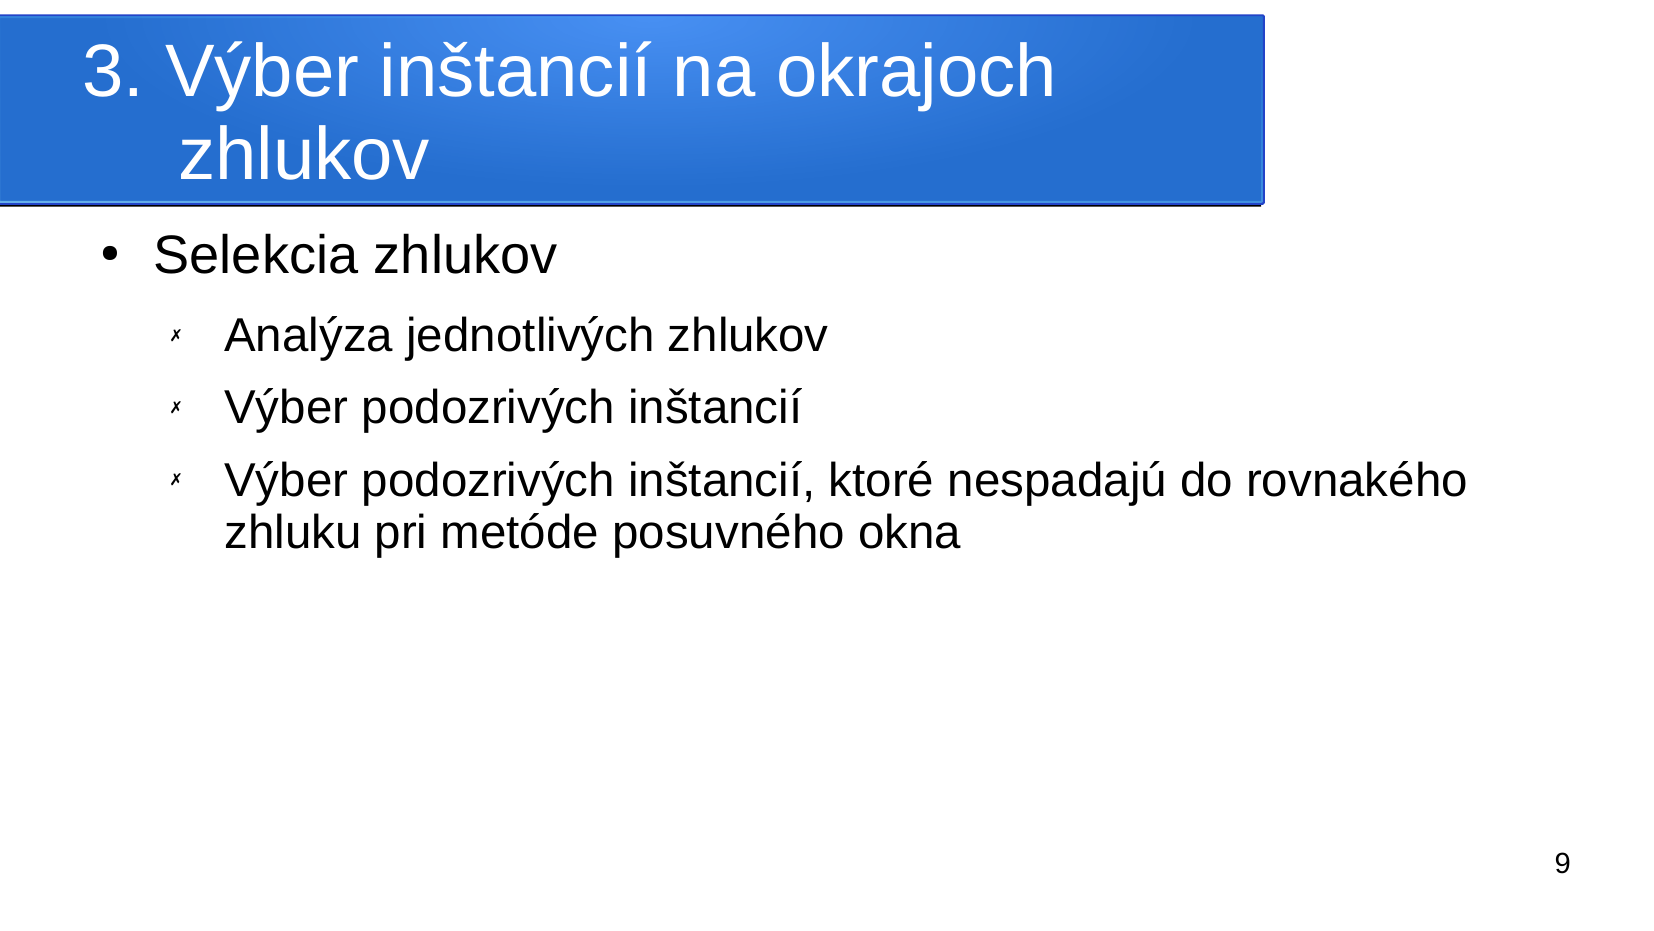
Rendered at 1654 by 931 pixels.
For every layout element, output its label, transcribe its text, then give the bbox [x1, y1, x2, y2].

list Selekcia zhlukov Analýza jednotlivých zhlukov Výber podozrivých inštancií Výber podozrivých inštancií, ktoré nespadajú do rovnakého zhluku pri metóde posuvného okna [82, 224, 1571, 764]
title 3. Výber inštancií na okrajoch zhlukov [82, 29, 1261, 196]
